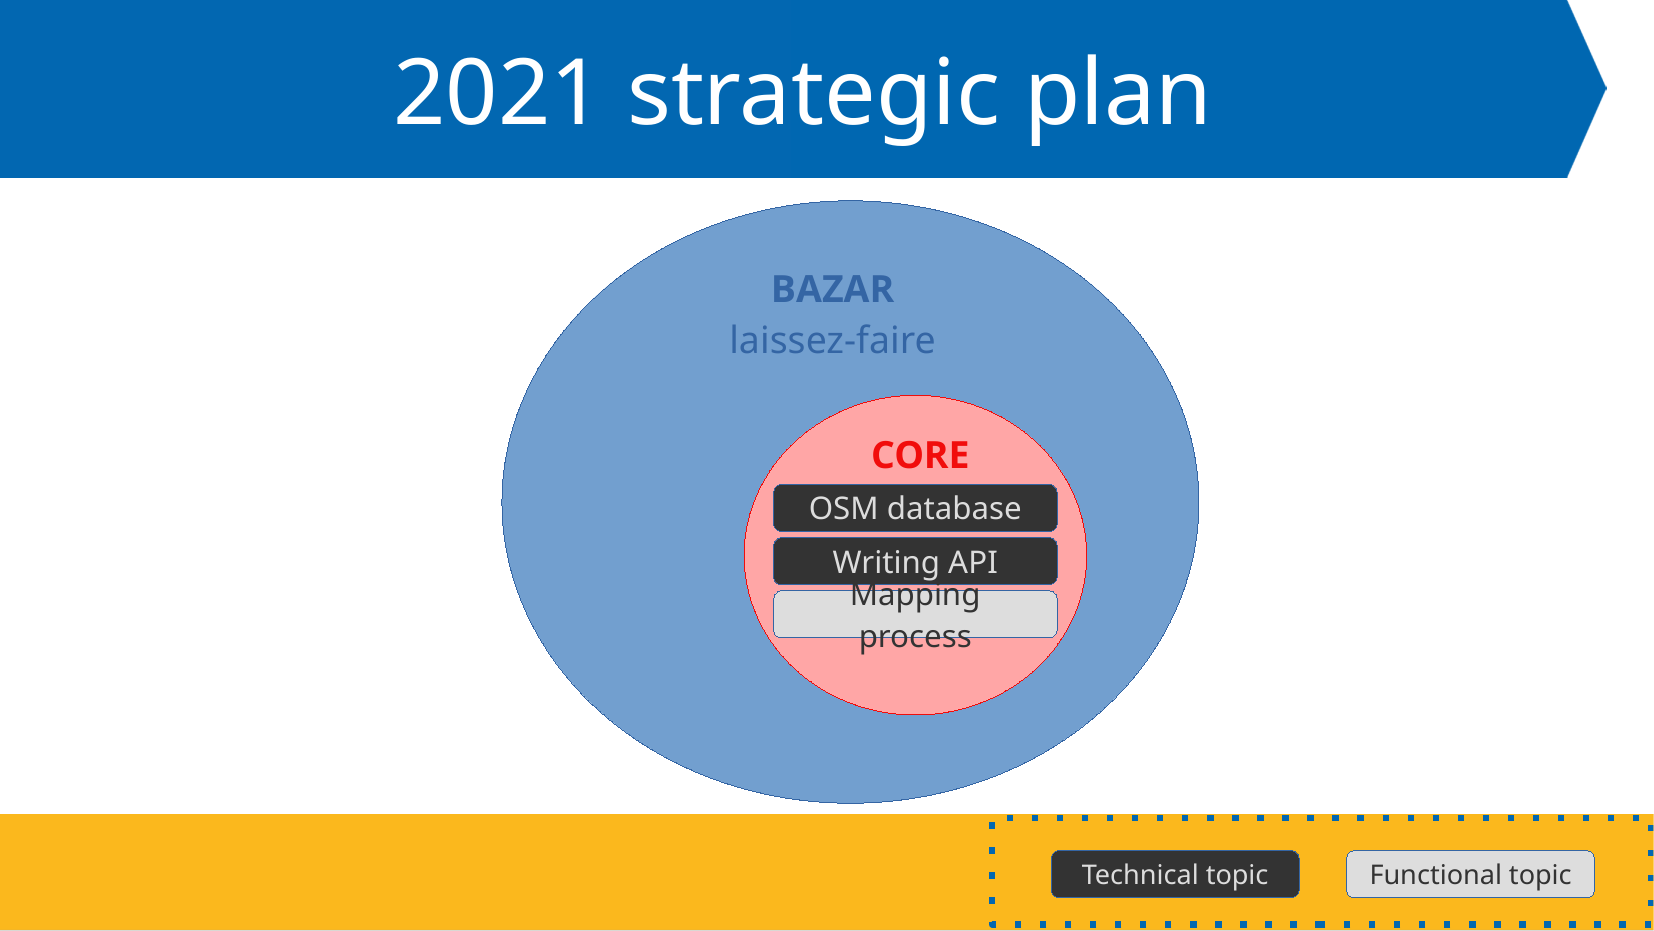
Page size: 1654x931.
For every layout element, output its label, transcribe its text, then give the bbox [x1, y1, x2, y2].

title 2021 strategic plan [59, 23, 1548, 154]
text_box Functional topic [1346, 850, 1595, 898]
text_box Technical topic [1051, 850, 1300, 898]
picture [0, 0, 1607, 178]
text_box CORE [856, 420, 999, 472]
text_box OSM database [773, 484, 1058, 532]
picture [0, 814, 1654, 931]
text_box Mapping process [773, 590, 1058, 638]
text_box BAZAR laissez-faire [679, 254, 987, 378]
text_box Writing API [773, 537, 1058, 585]
text_box [501, 200, 1199, 804]
